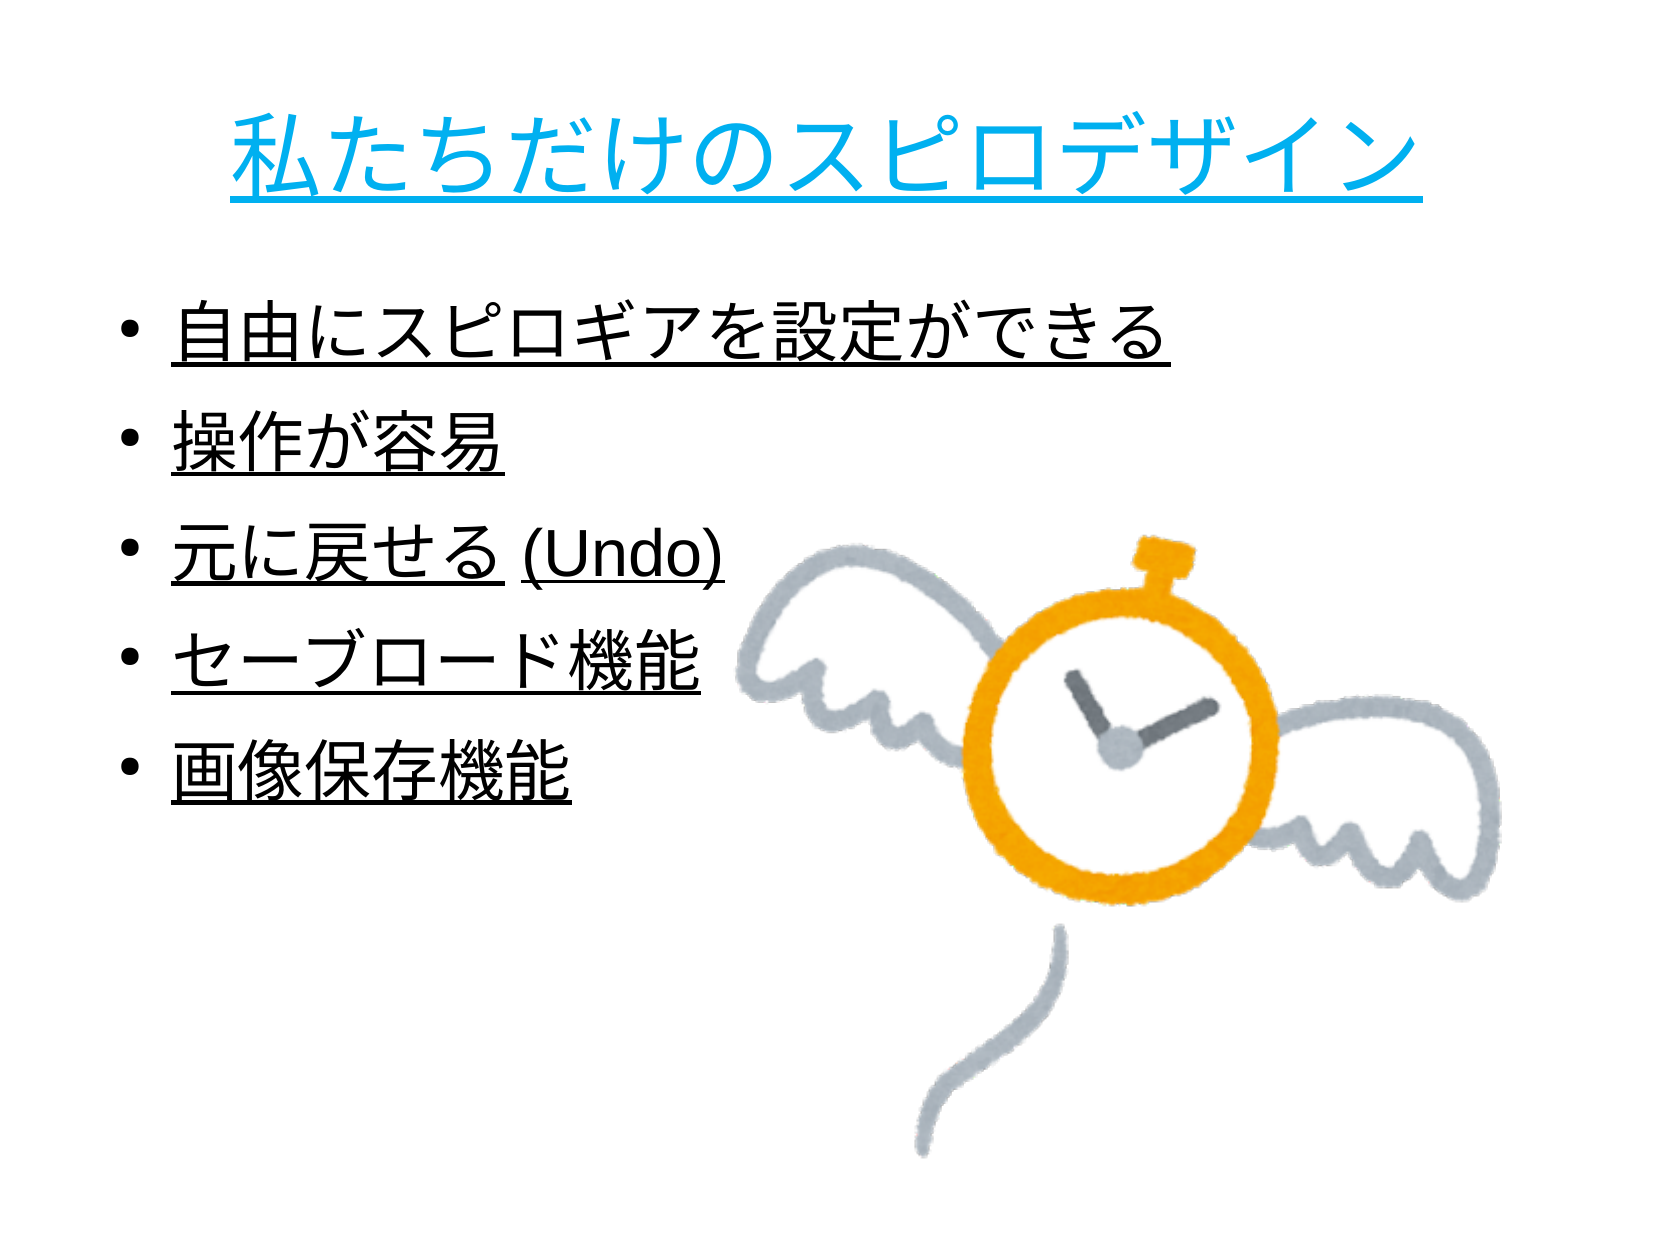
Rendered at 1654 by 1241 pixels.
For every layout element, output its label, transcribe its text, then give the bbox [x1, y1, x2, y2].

list 自由にスピロギアを設定ができる 操作が容易 元に戻せる(Undo) セーブロード機能 画像保存機能 [82, 290, 1571, 1127]
picture [712, 435, 1518, 1241]
title 私たちだけのスピロデザイン [82, 49, 1571, 257]
